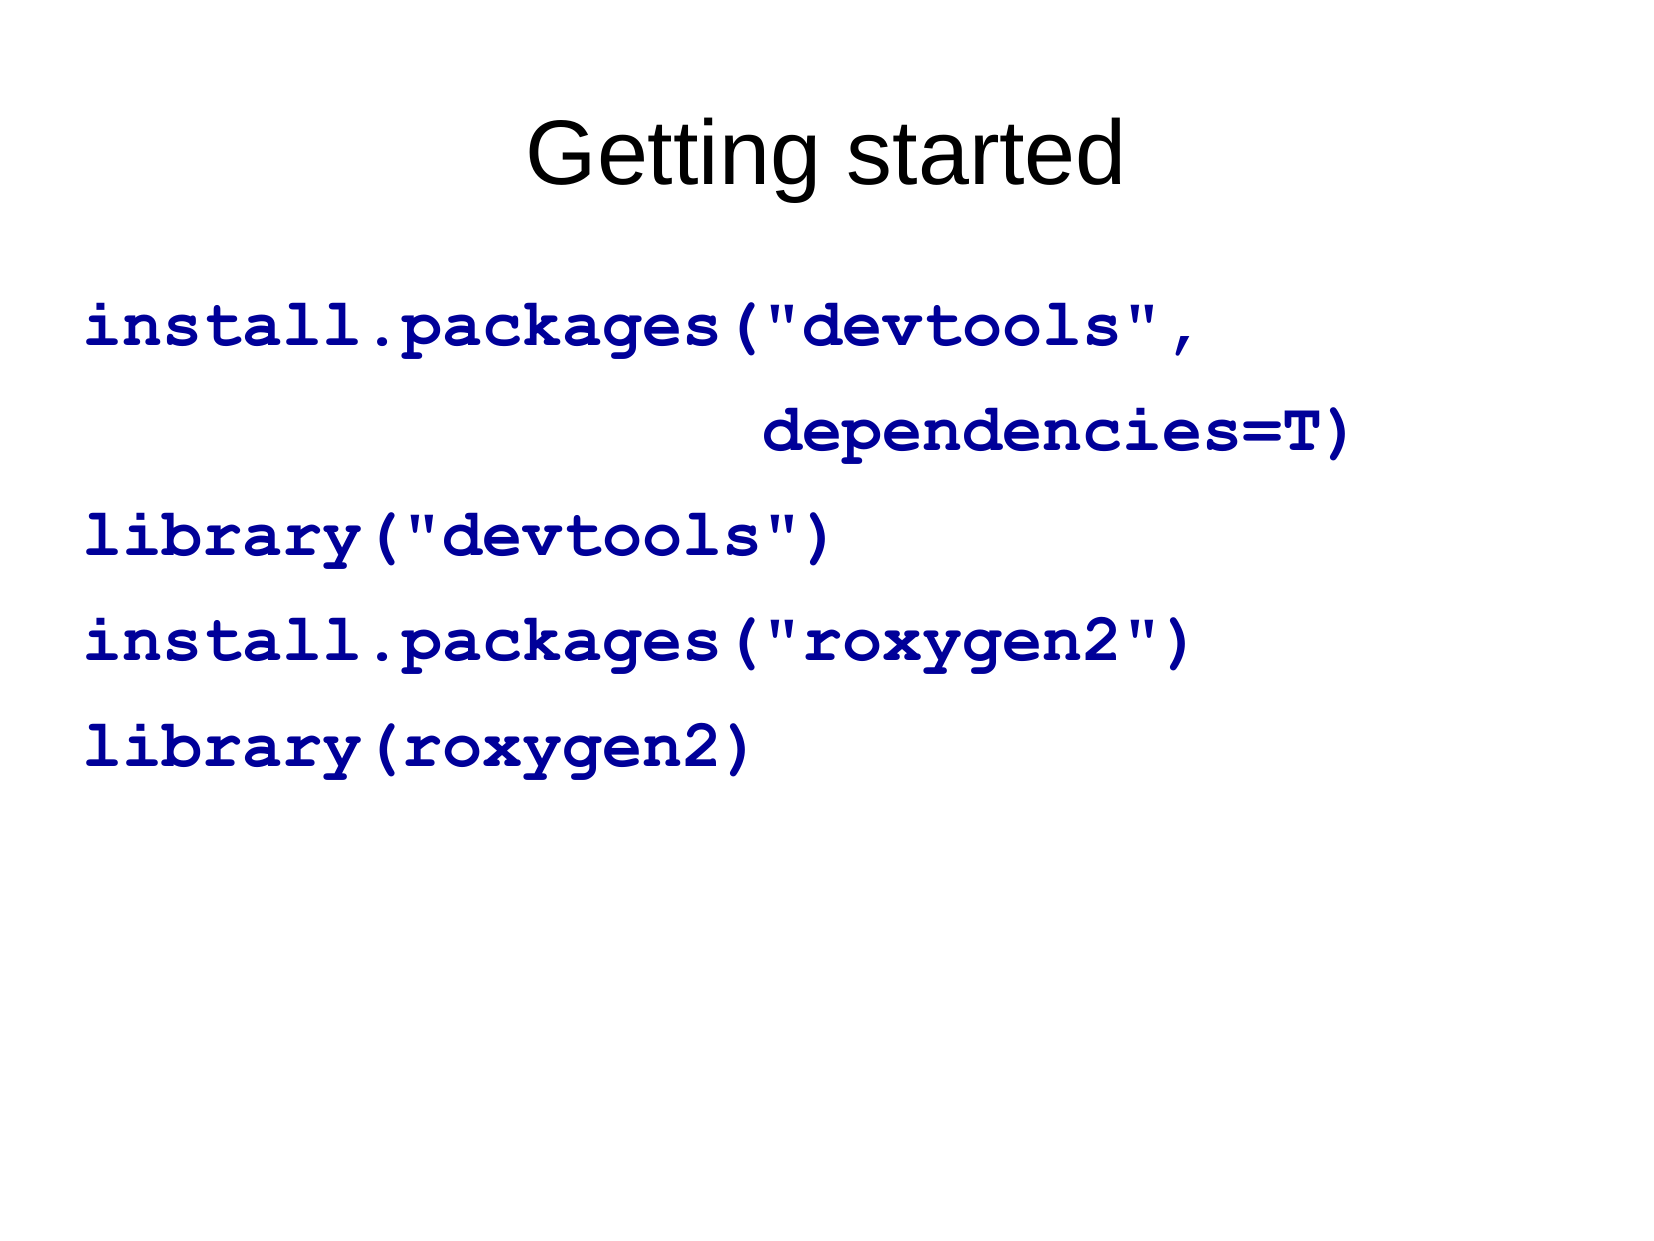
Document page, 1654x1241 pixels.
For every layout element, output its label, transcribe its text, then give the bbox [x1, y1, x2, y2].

title Getting started [82, 49, 1571, 257]
list install.packages("devtools", dependencies=T) library("devtools") install.packages("roxygen2") library(roxygen2) [82, 290, 1571, 1010]
